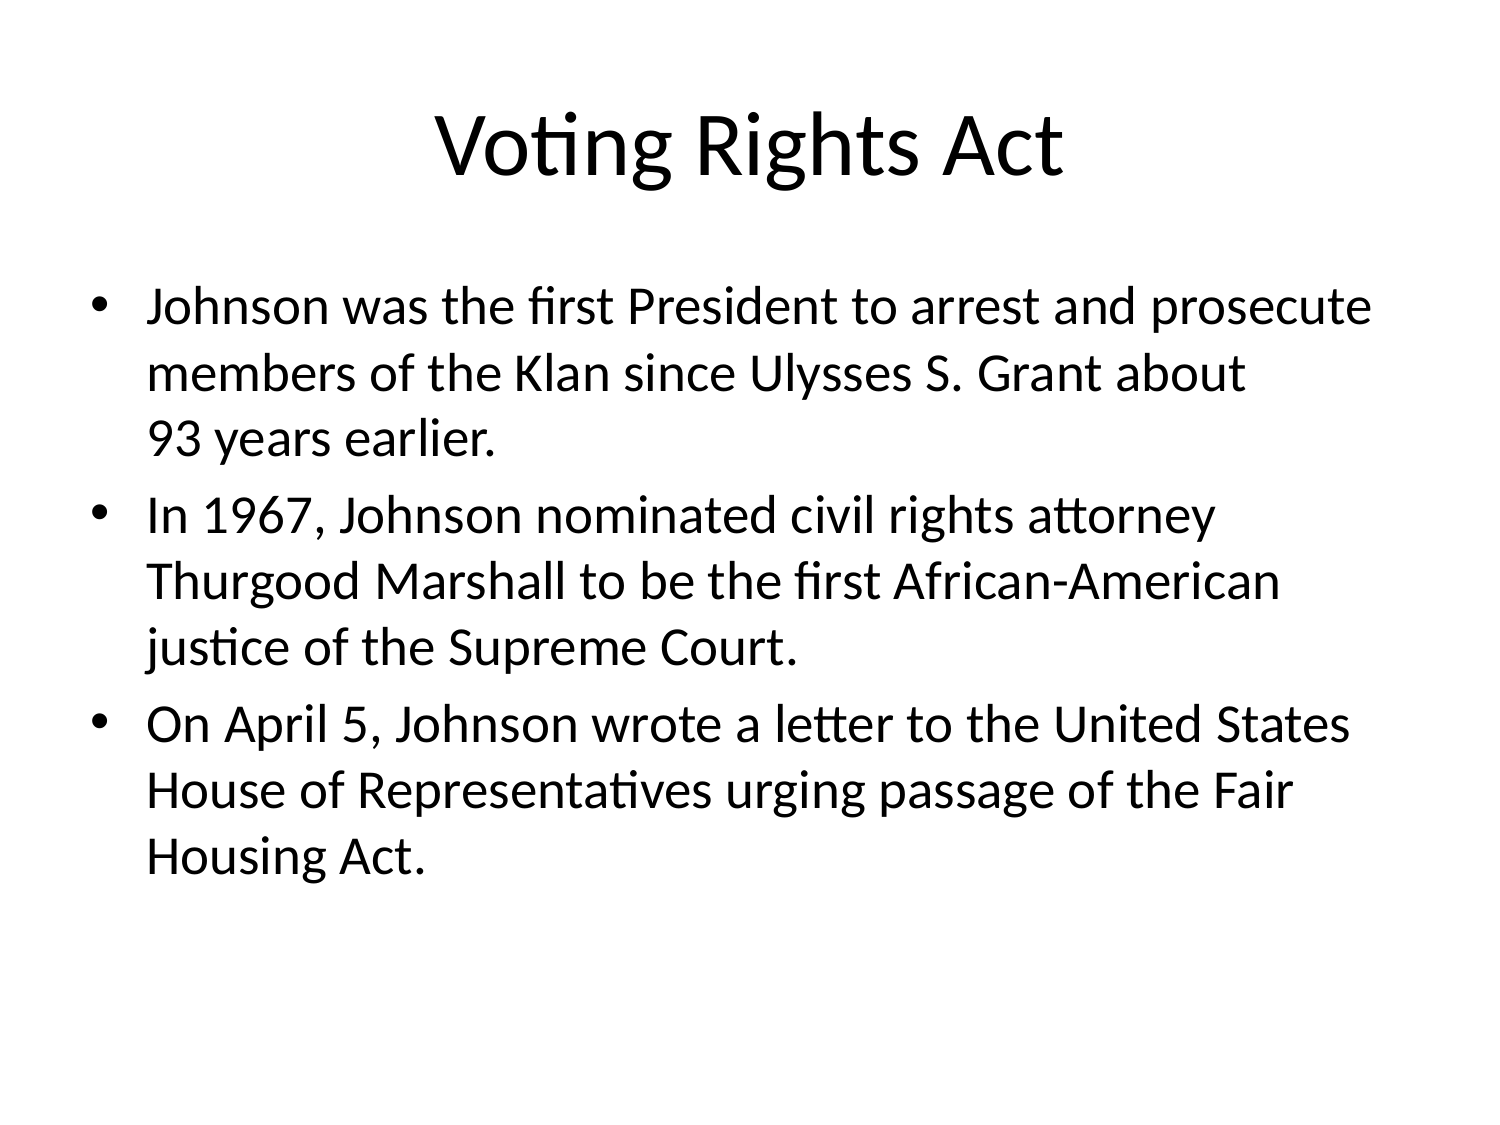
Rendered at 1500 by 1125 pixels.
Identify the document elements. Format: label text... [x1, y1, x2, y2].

title Voting Rights Act [75, 45, 1425, 233]
list Johnson was the first President to arrest and prosecute members of the Klan since Ulysses S. Grant about 93 years earlier. In 1967, Johnson nominated civil rights attorney Thurgood Marshall to be the first African-American justice of the Supreme Court. On April 5, Johnson wrote a letter to the United States House of Representatives urging passage of the Fair Housing Act. [75, 262, 1425, 1005]
